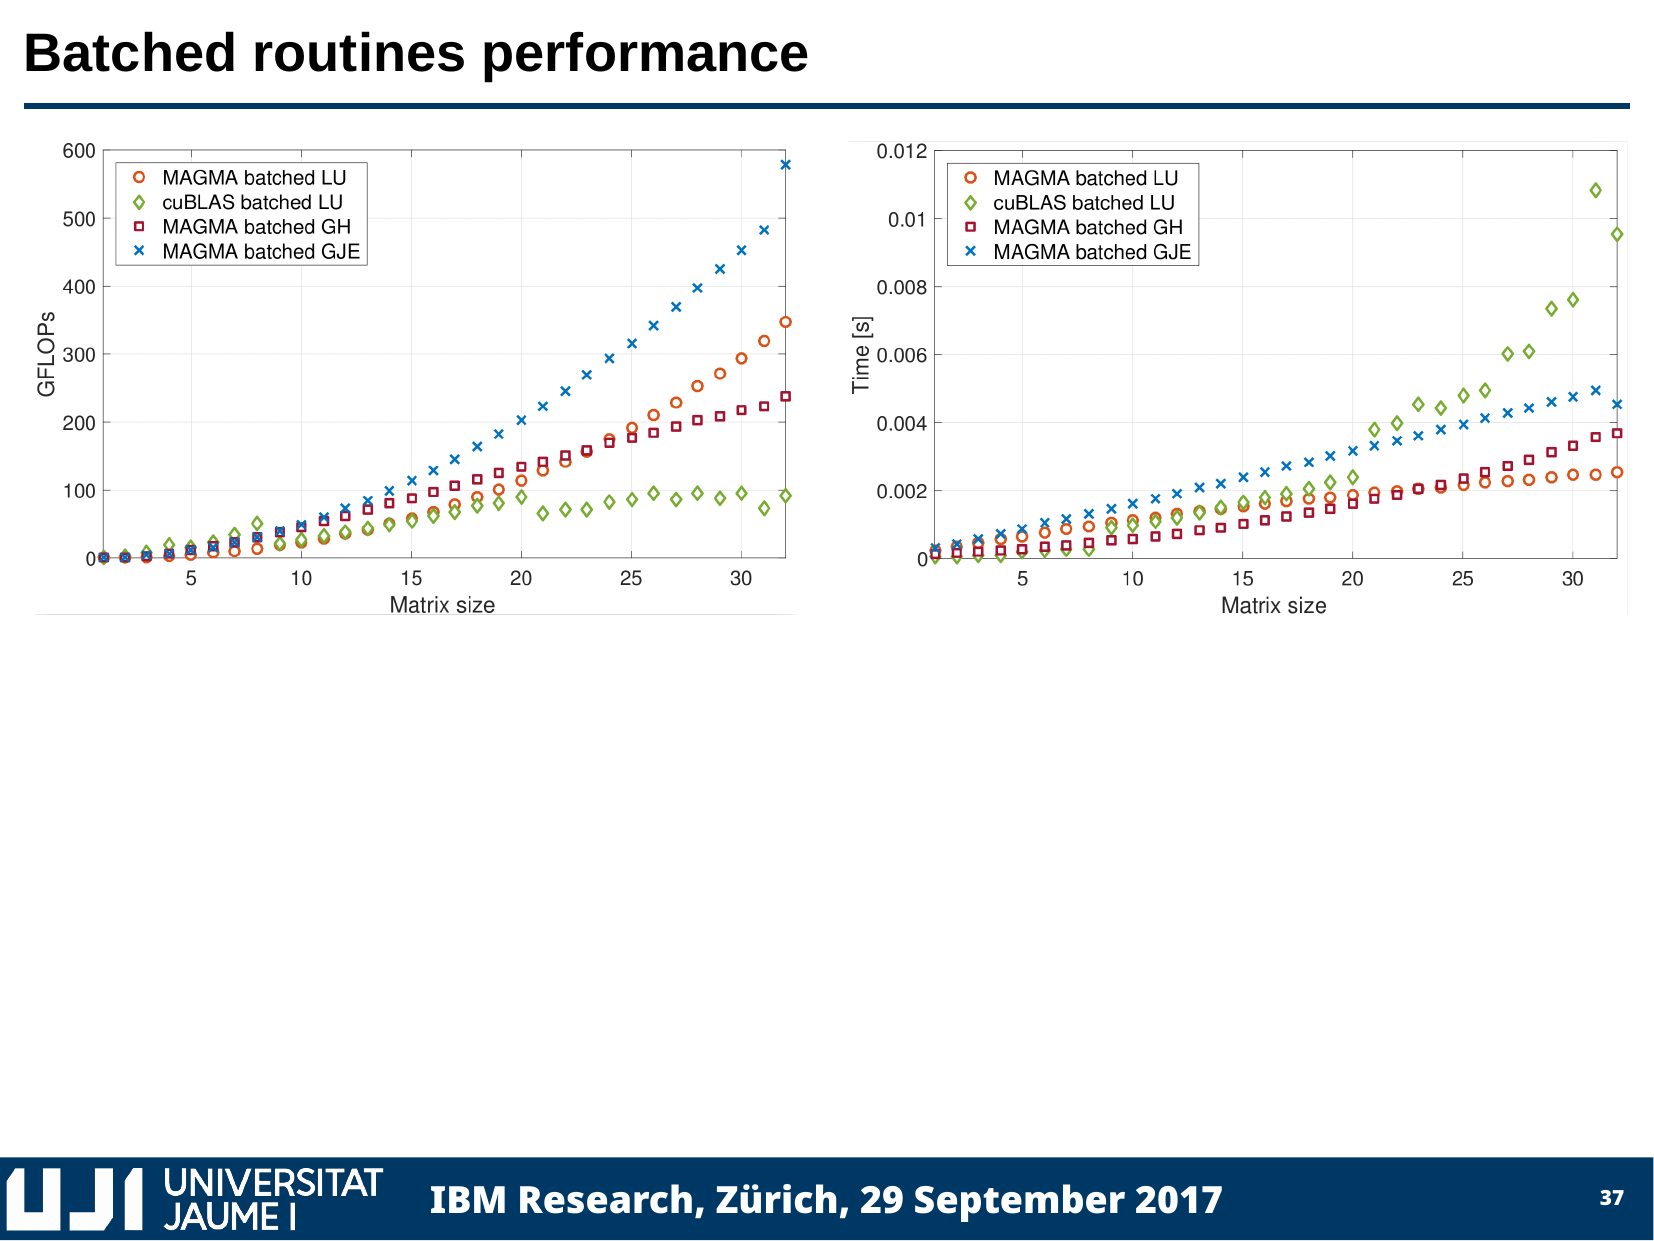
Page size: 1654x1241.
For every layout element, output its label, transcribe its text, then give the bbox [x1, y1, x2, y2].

picture [849, 141, 1628, 615]
picture [35, 141, 796, 615]
title Batched routines performance [23, 0, 1630, 107]
picture [0, 1158, 390, 1241]
